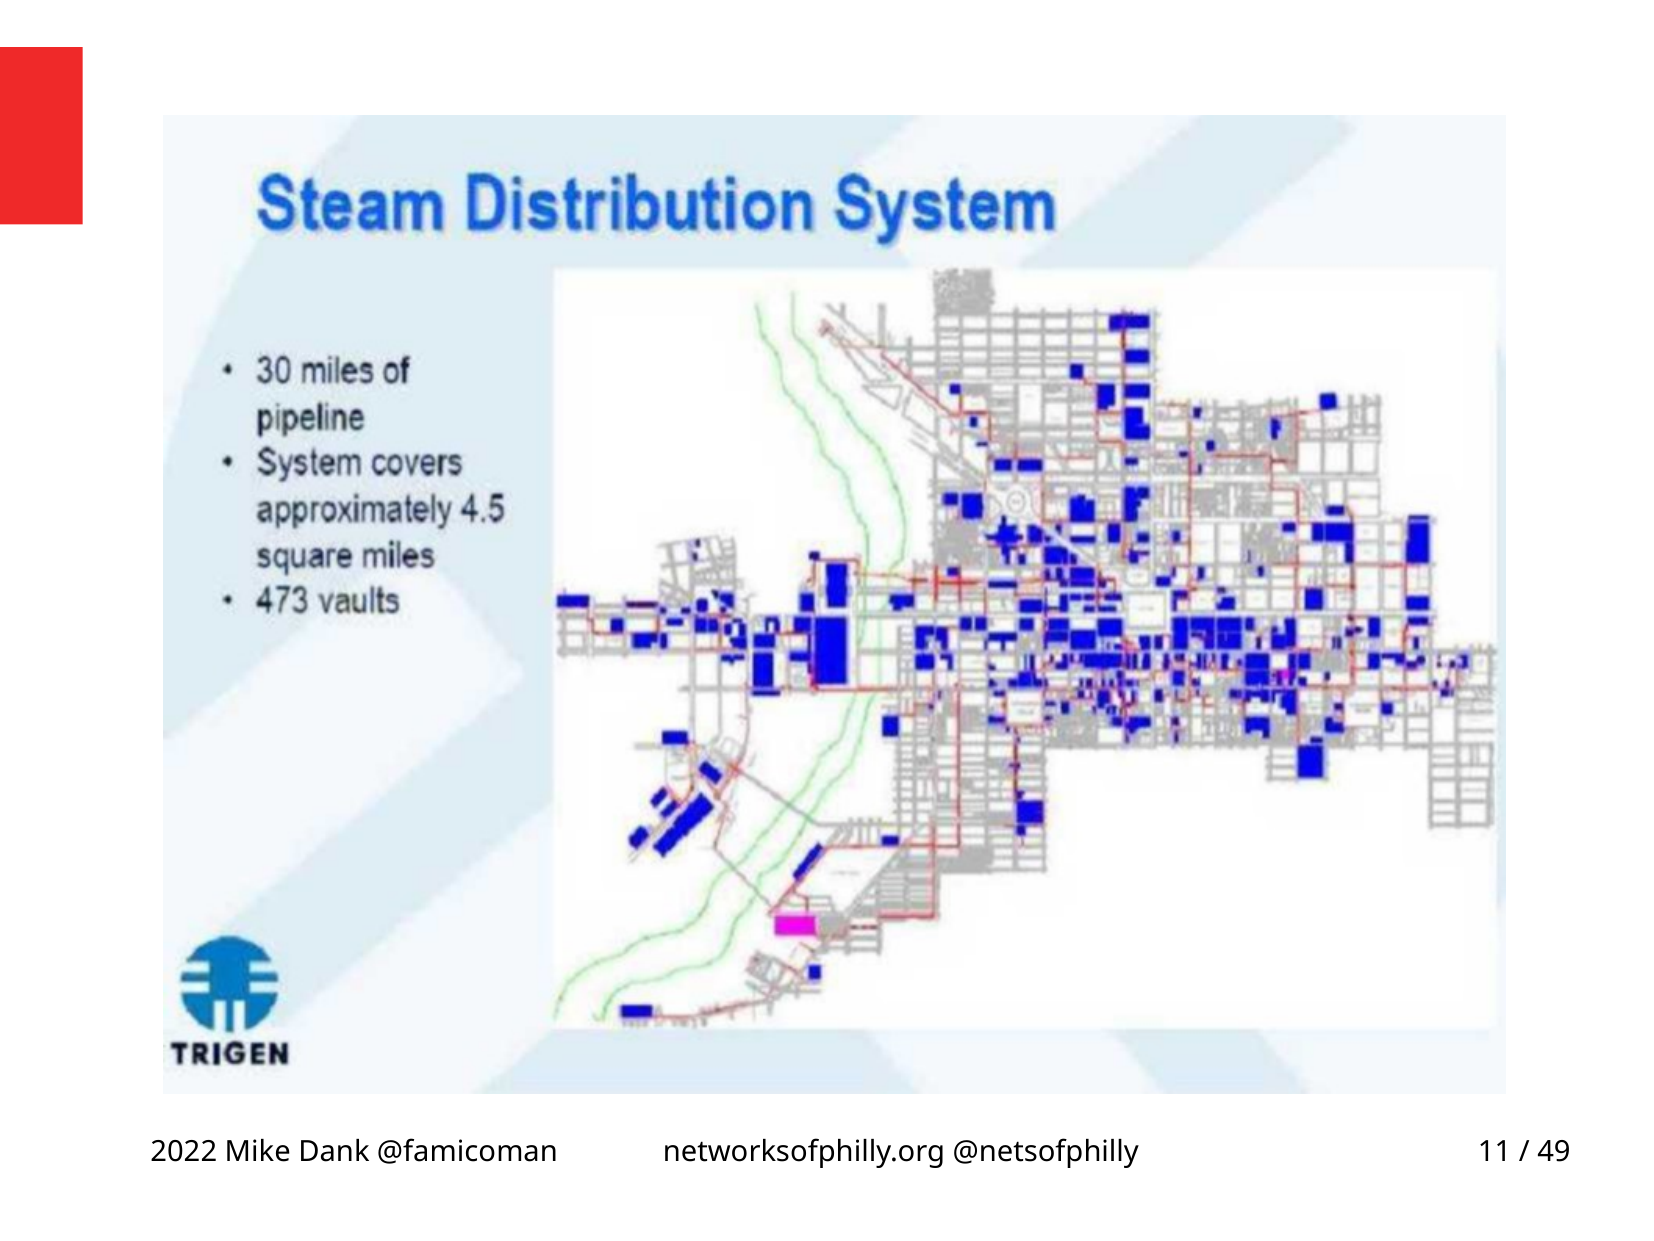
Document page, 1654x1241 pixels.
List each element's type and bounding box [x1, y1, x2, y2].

picture [163, 115, 1506, 1094]
